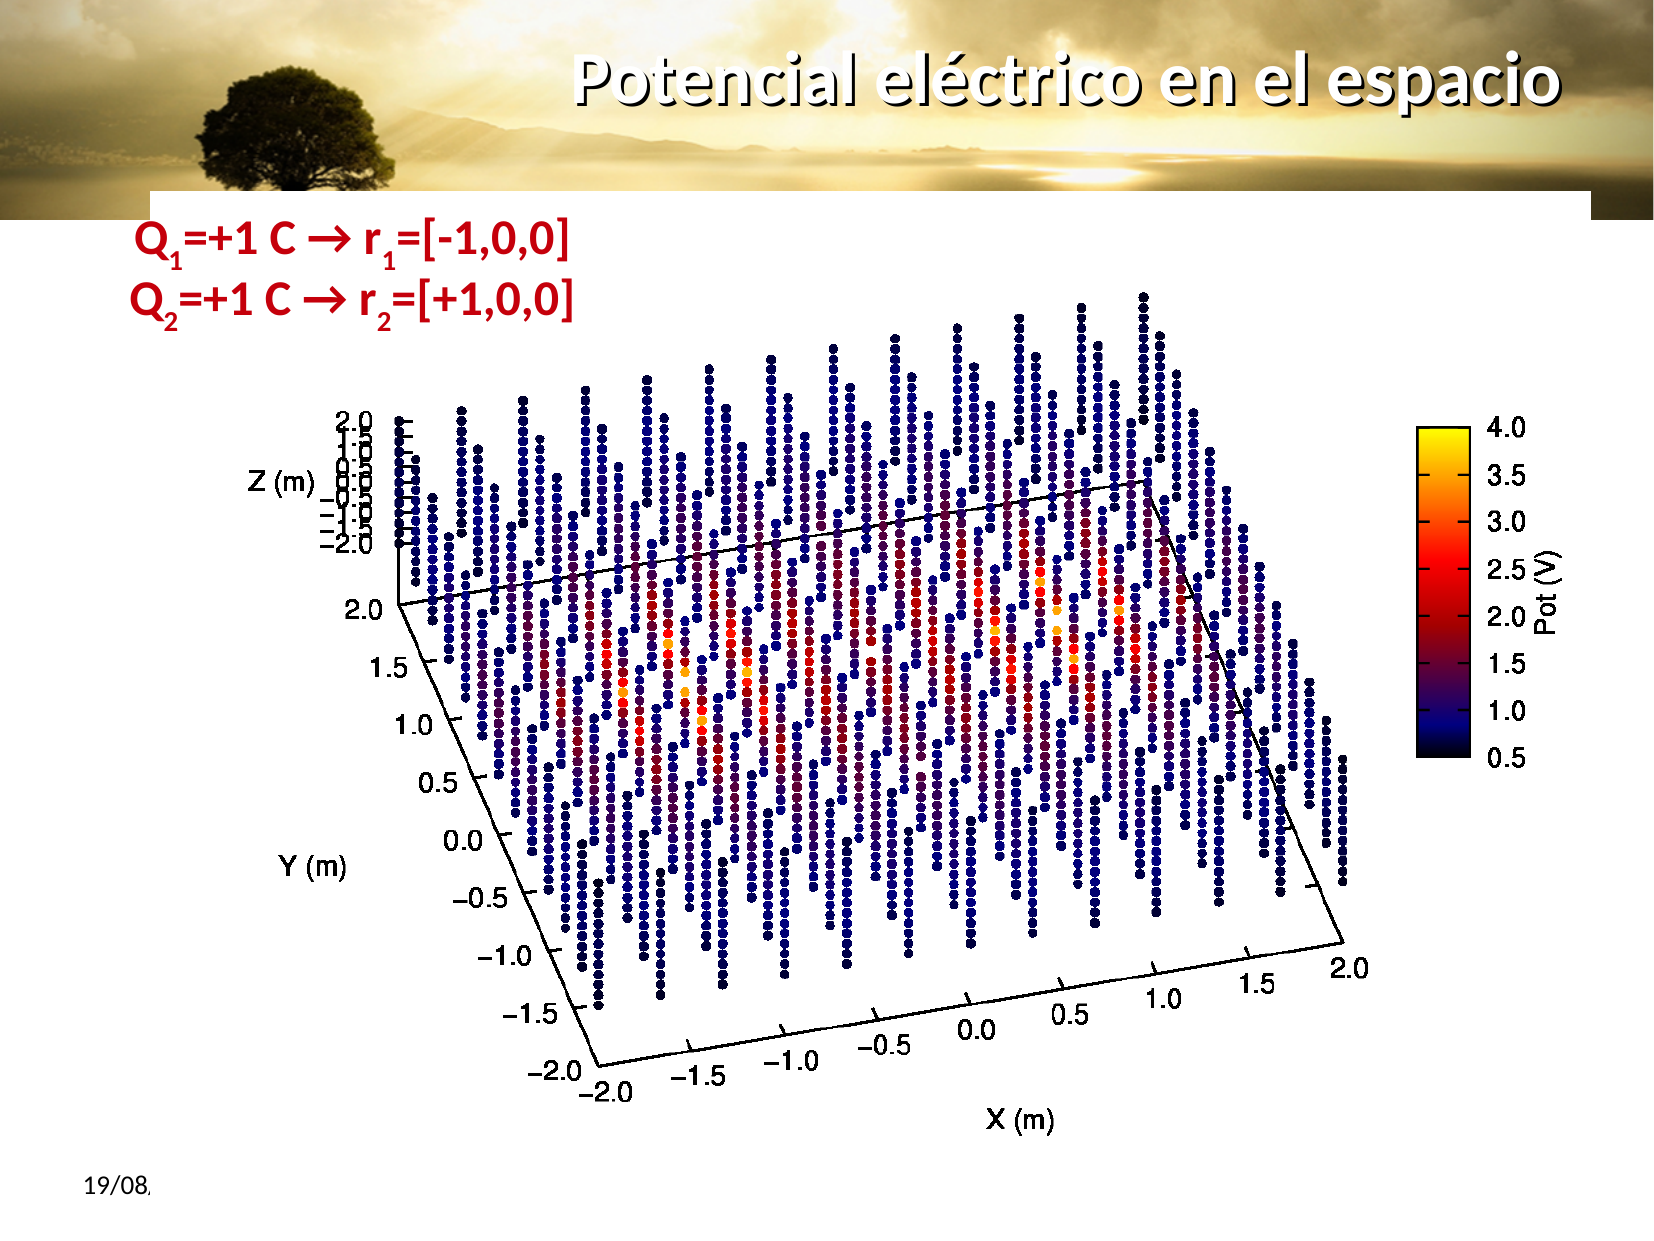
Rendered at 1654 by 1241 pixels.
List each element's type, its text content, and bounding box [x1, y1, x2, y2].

title Potencial eléctrico en el espacio [75, 19, 1564, 151]
title Q1=+1 C → r1=[-1,0,0] Q2=+1 C → r2=[+1,0,0] [30, 135, 676, 421]
picture [0, 0, 1654, 1201]
